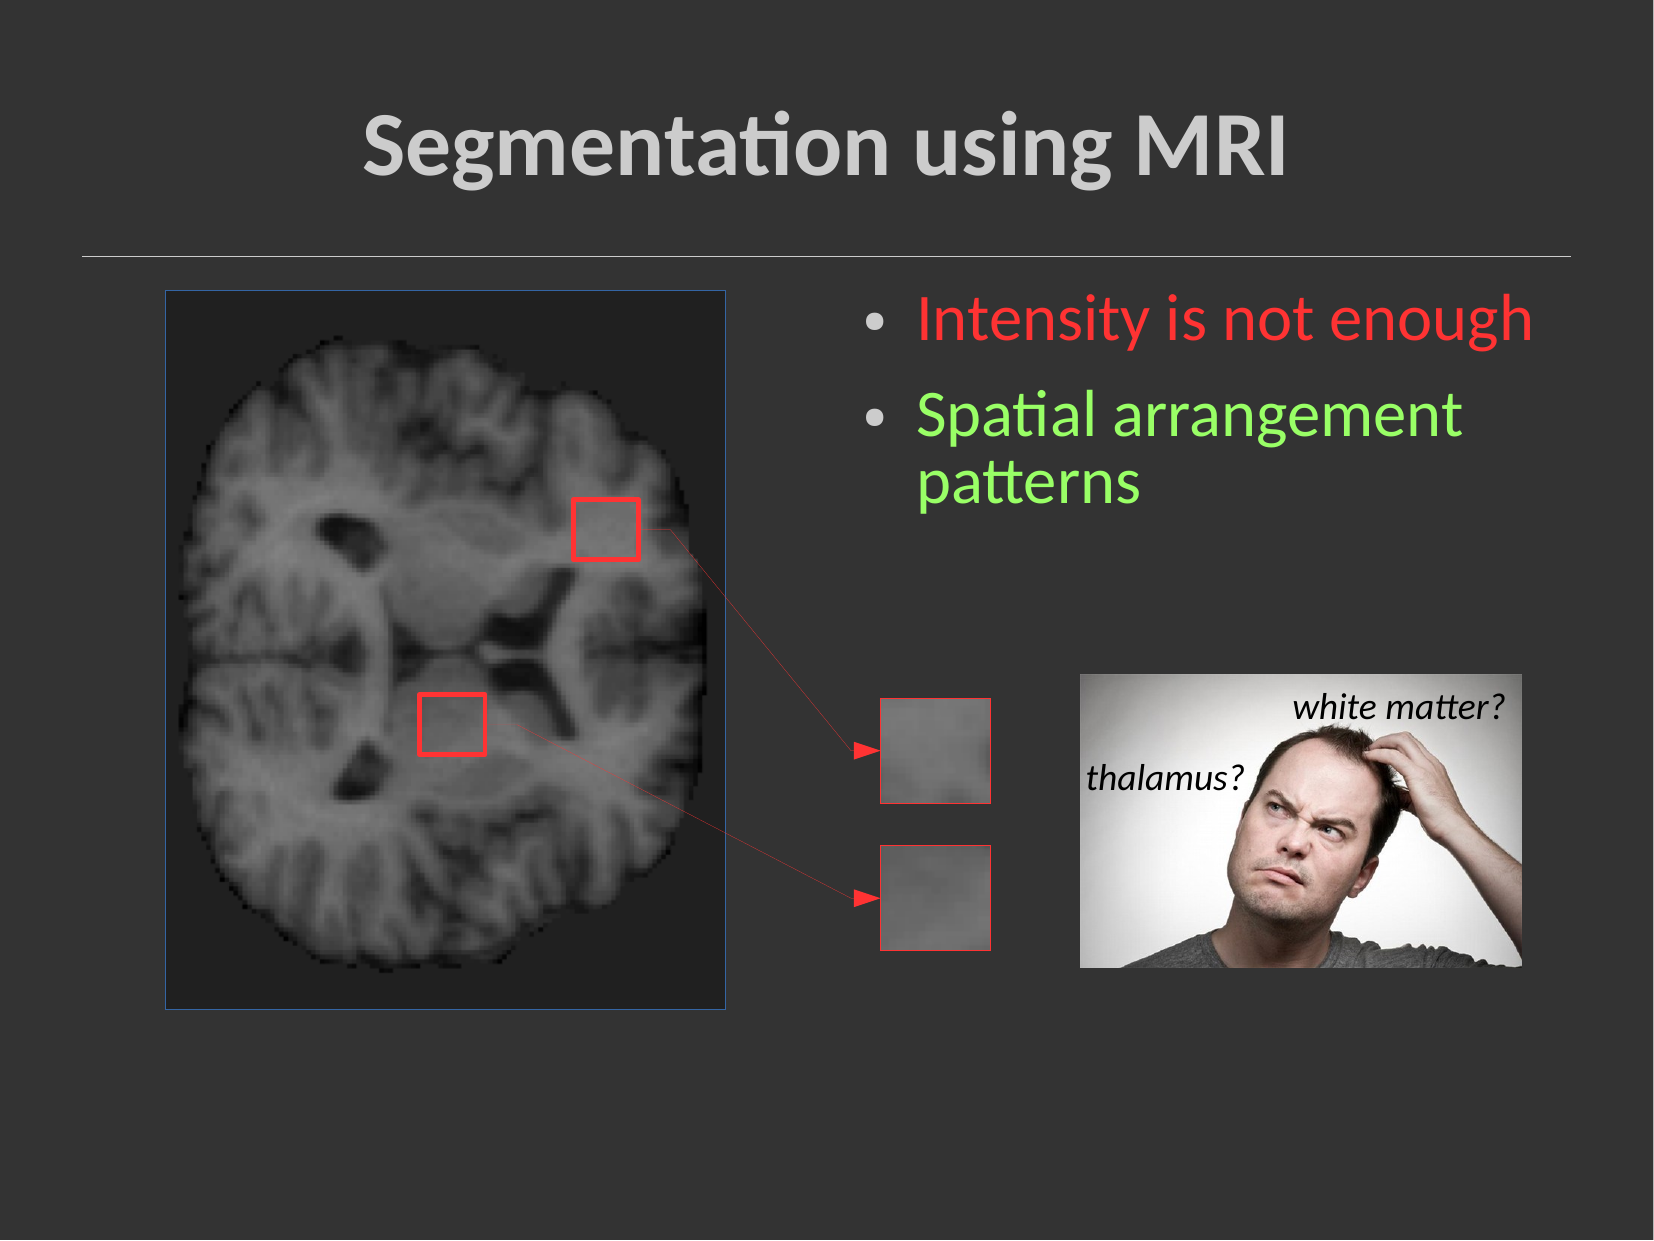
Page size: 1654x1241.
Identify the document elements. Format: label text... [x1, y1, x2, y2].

picture [880, 845, 991, 951]
picture [165, 290, 726, 1010]
picture [422, 697, 483, 752]
picture [576, 502, 636, 557]
picture [880, 698, 991, 804]
title Segmentation using MRI [82, 49, 1571, 257]
text_box white matter? [1277, 683, 1522, 737]
text_box thalamus? [1070, 754, 1386, 808]
list Intensity is not enough Spatial arrangement patterns [845, 290, 1572, 1010]
picture [1080, 674, 1522, 969]
